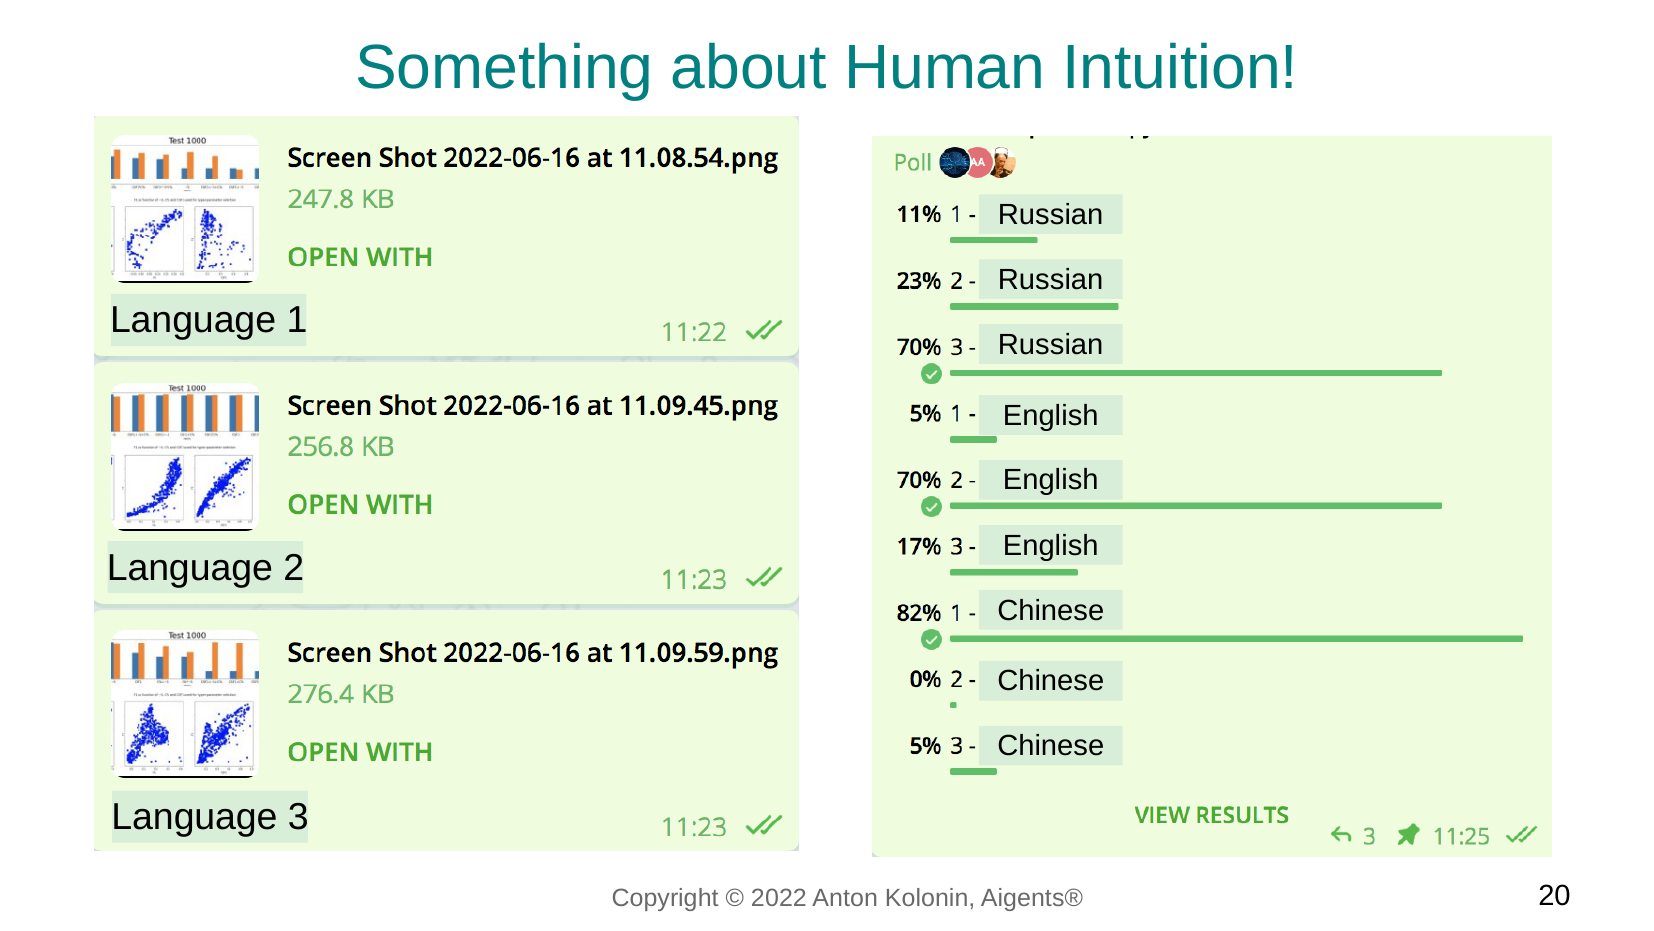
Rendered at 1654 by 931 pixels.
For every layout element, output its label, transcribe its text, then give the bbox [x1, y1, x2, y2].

picture [872, 136, 1552, 857]
text_box English [978, 460, 1123, 500]
text_box English [978, 525, 1123, 565]
text_box Chinese [978, 725, 1123, 766]
text_box Chinese [978, 589, 1123, 630]
text_box Language 2 [107, 541, 304, 594]
picture [94, 116, 799, 851]
text_box English [978, 395, 1123, 435]
text_box Language 1 [110, 293, 307, 347]
text_box Chinese [978, 660, 1123, 701]
text_box Russian [978, 194, 1123, 234]
text_box Russian [978, 259, 1123, 299]
text_box Russian [978, 324, 1123, 364]
text_box Something about Human Intuition! [0, 0, 1630, 135]
text_box Language 3 [112, 790, 308, 843]
